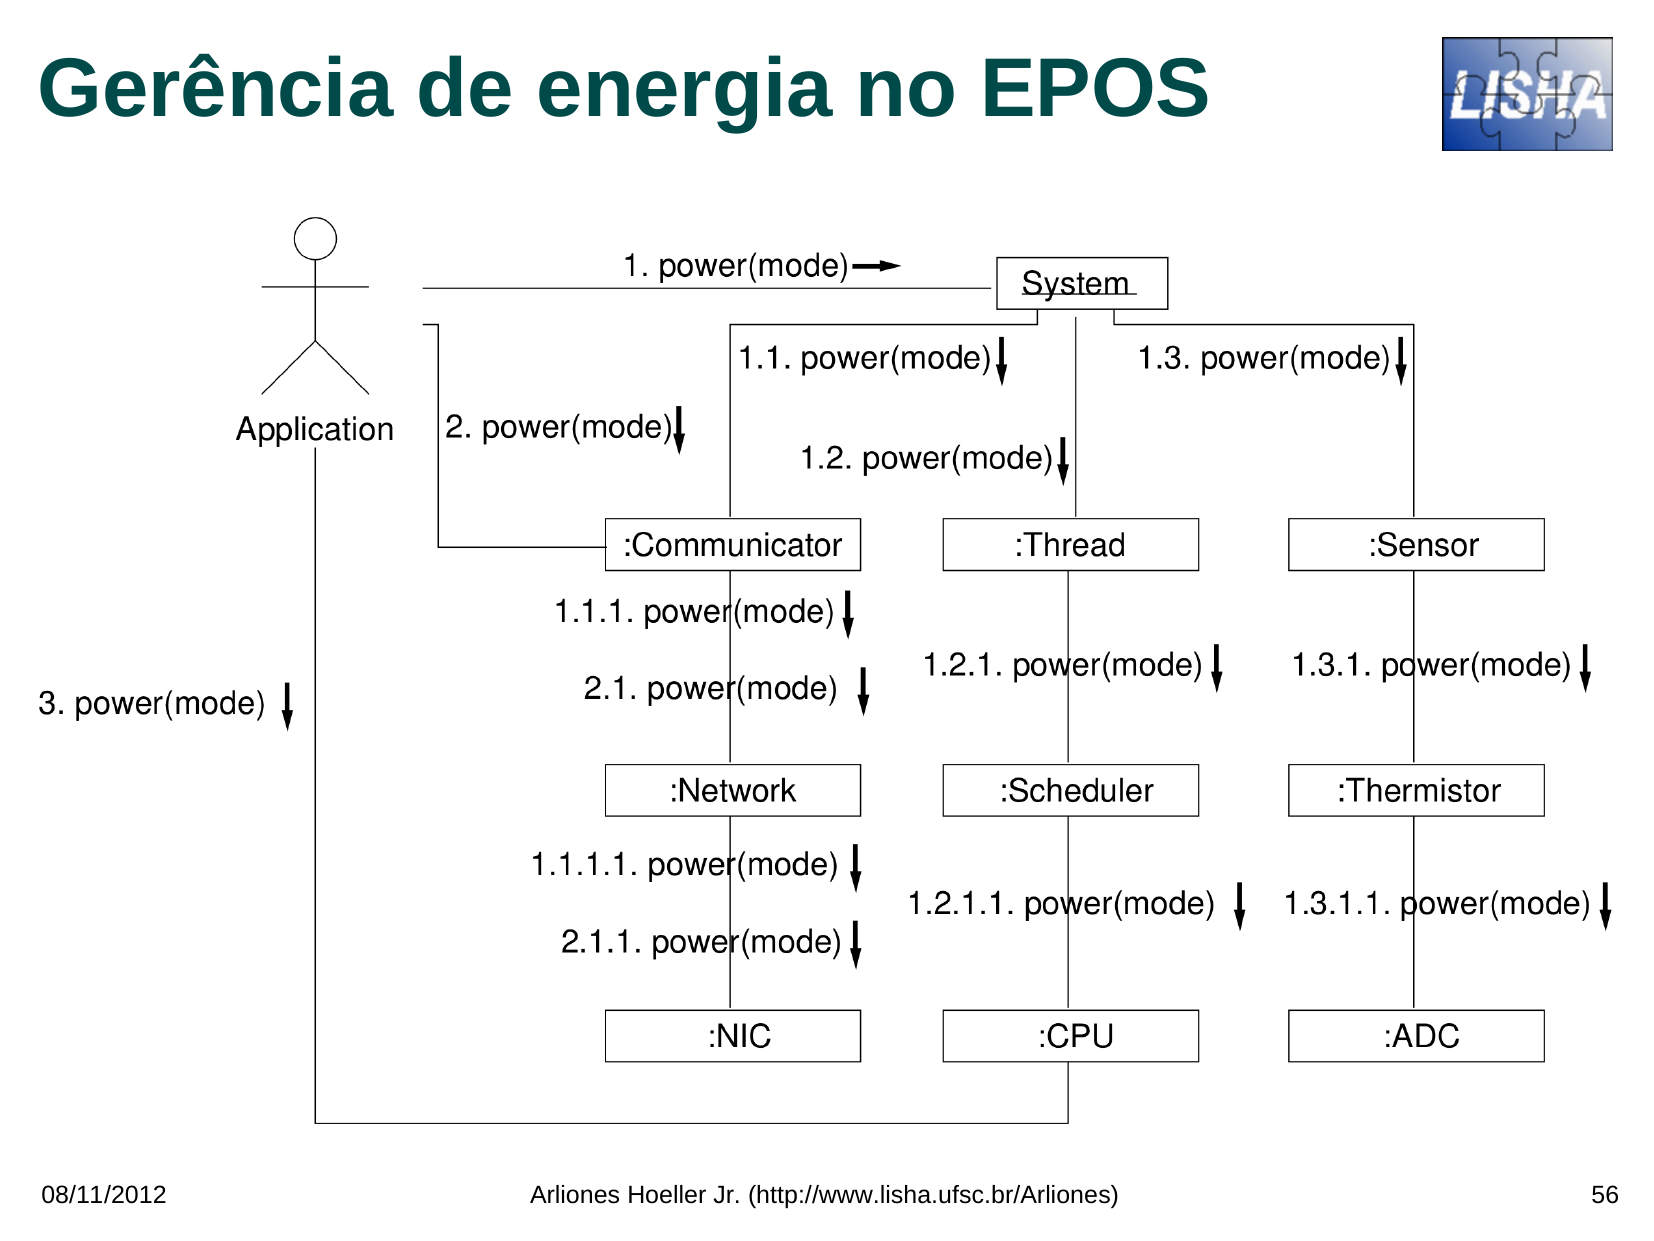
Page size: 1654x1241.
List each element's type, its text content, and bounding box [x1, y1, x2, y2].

title Gerência de energia no EPOS [37, 37, 1426, 151]
picture [1442, 37, 1613, 151]
picture [36, 216, 1613, 1126]
